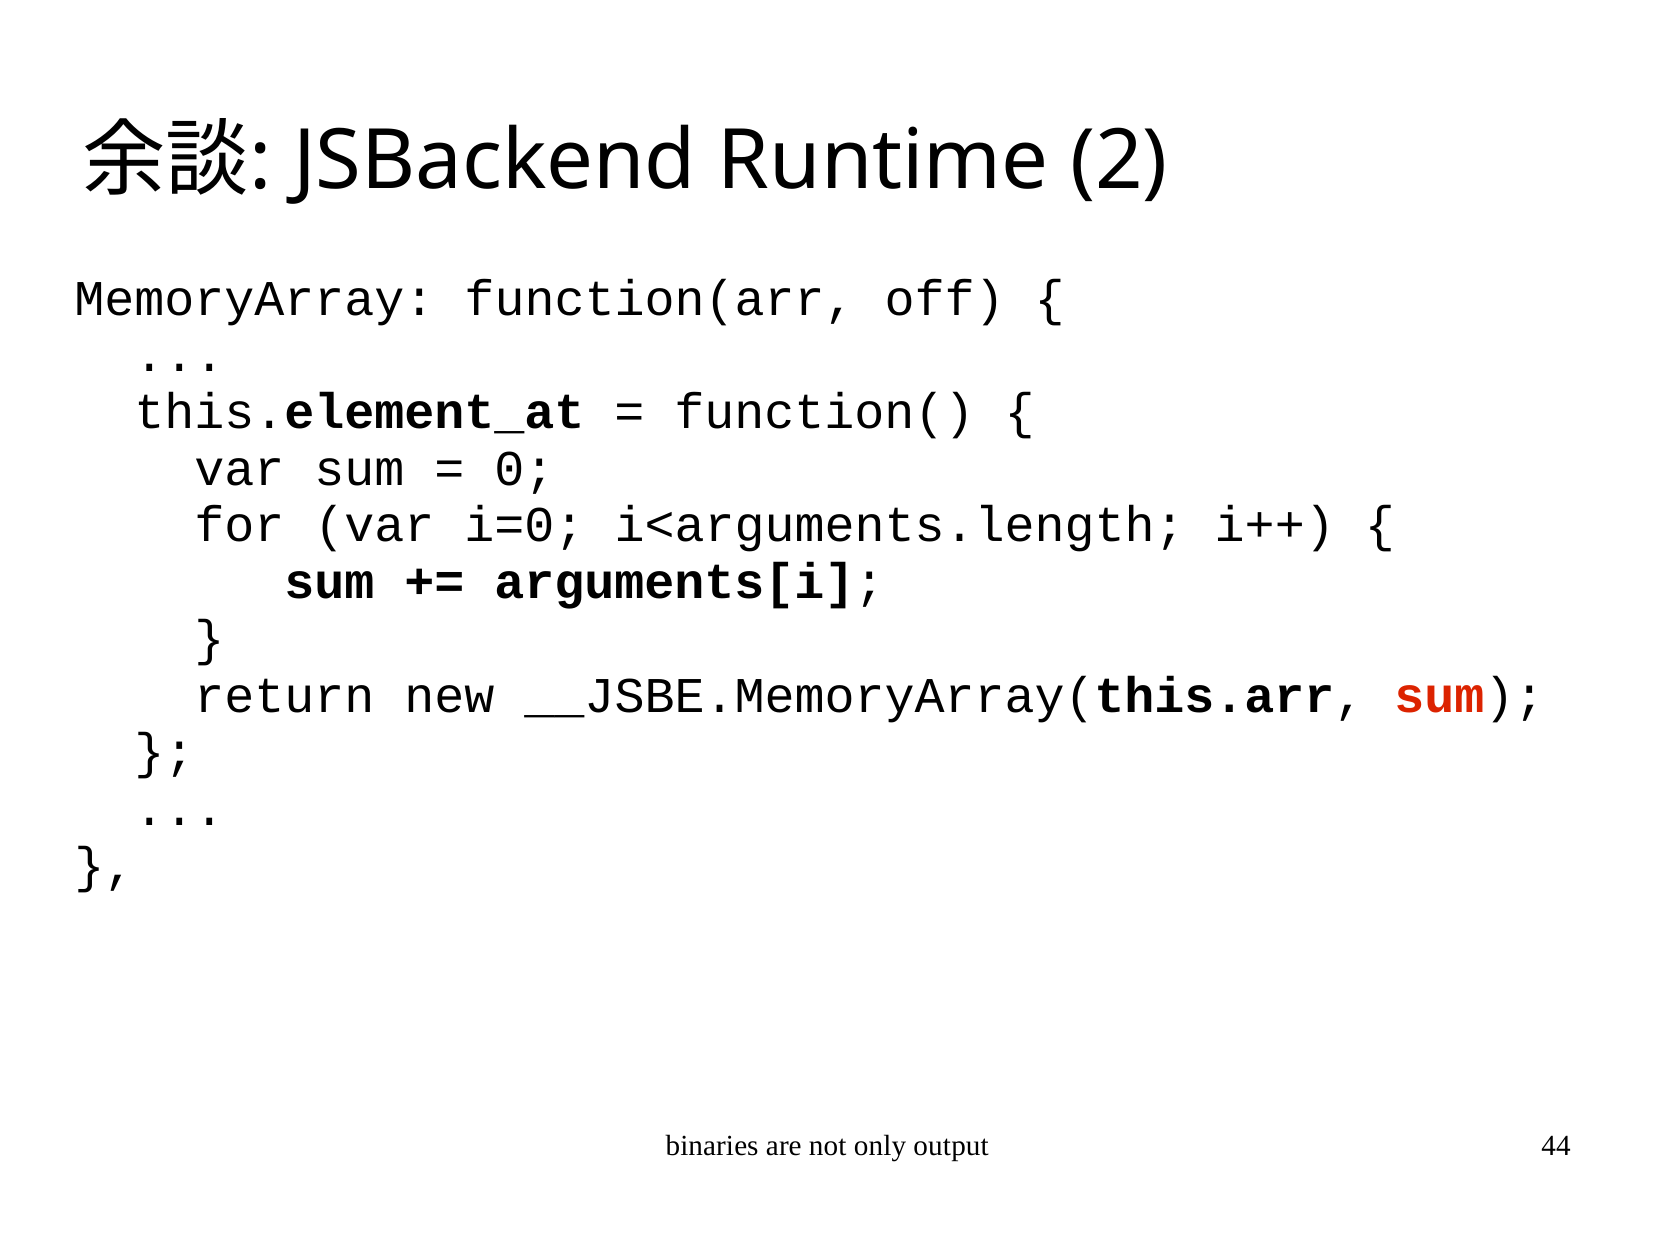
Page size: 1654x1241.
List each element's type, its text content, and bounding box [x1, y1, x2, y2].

title 余談: JSBackend Runtime (2) [82, 49, 1571, 257]
text_box MemoryArray: function(arr, off) { ... this.element_at = function() { var sum = 0; for (var i=0; i<arguments.length; i++) { sum += arguments[i]; } return new __JSBE.MemoryArray(this.arr, sum); }; ... }, [29, 265, 1565, 935]
